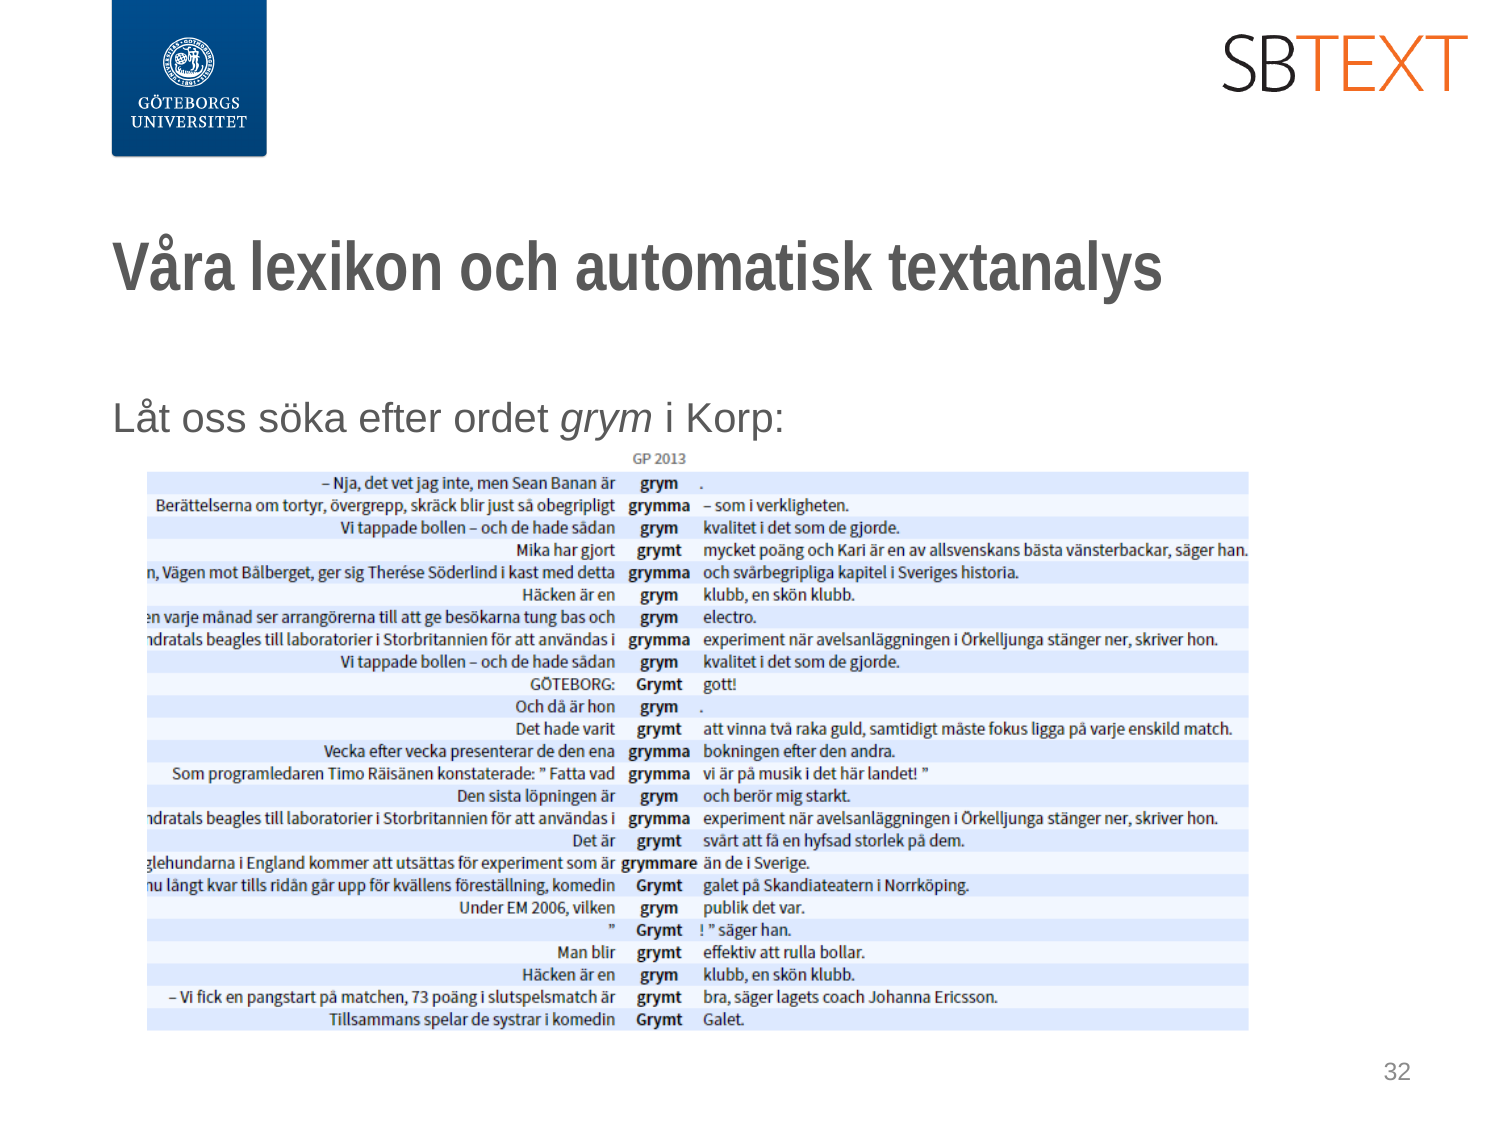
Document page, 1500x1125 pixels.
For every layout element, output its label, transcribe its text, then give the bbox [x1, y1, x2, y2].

list Låt oss söka efter ordet grym i Korp: [112, 385, 1341, 1012]
slide_number <number> [1316, 1051, 1412, 1091]
picture [110, 0, 268, 159]
title Våra lexikon och automatisk textanalys [112, 231, 1412, 362]
picture [1205, 19, 1476, 110]
picture [147, 447, 1258, 1032]
